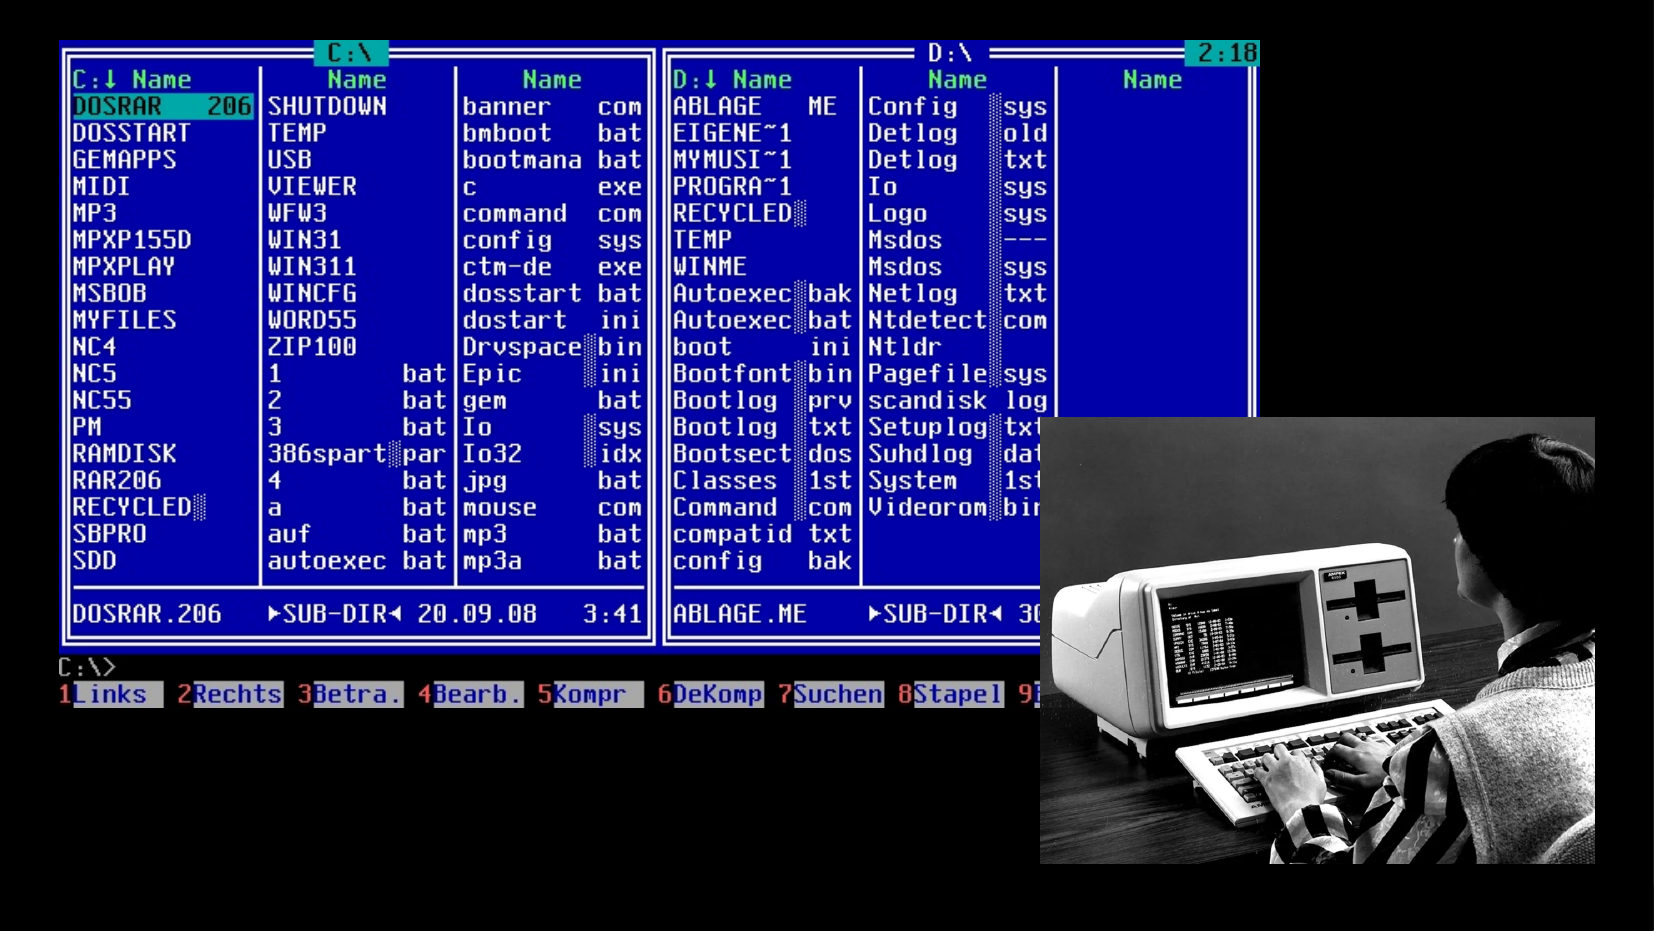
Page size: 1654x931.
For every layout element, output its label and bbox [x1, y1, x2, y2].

text_box [0, 0, 1654, 930]
picture [59, 40, 1595, 864]
